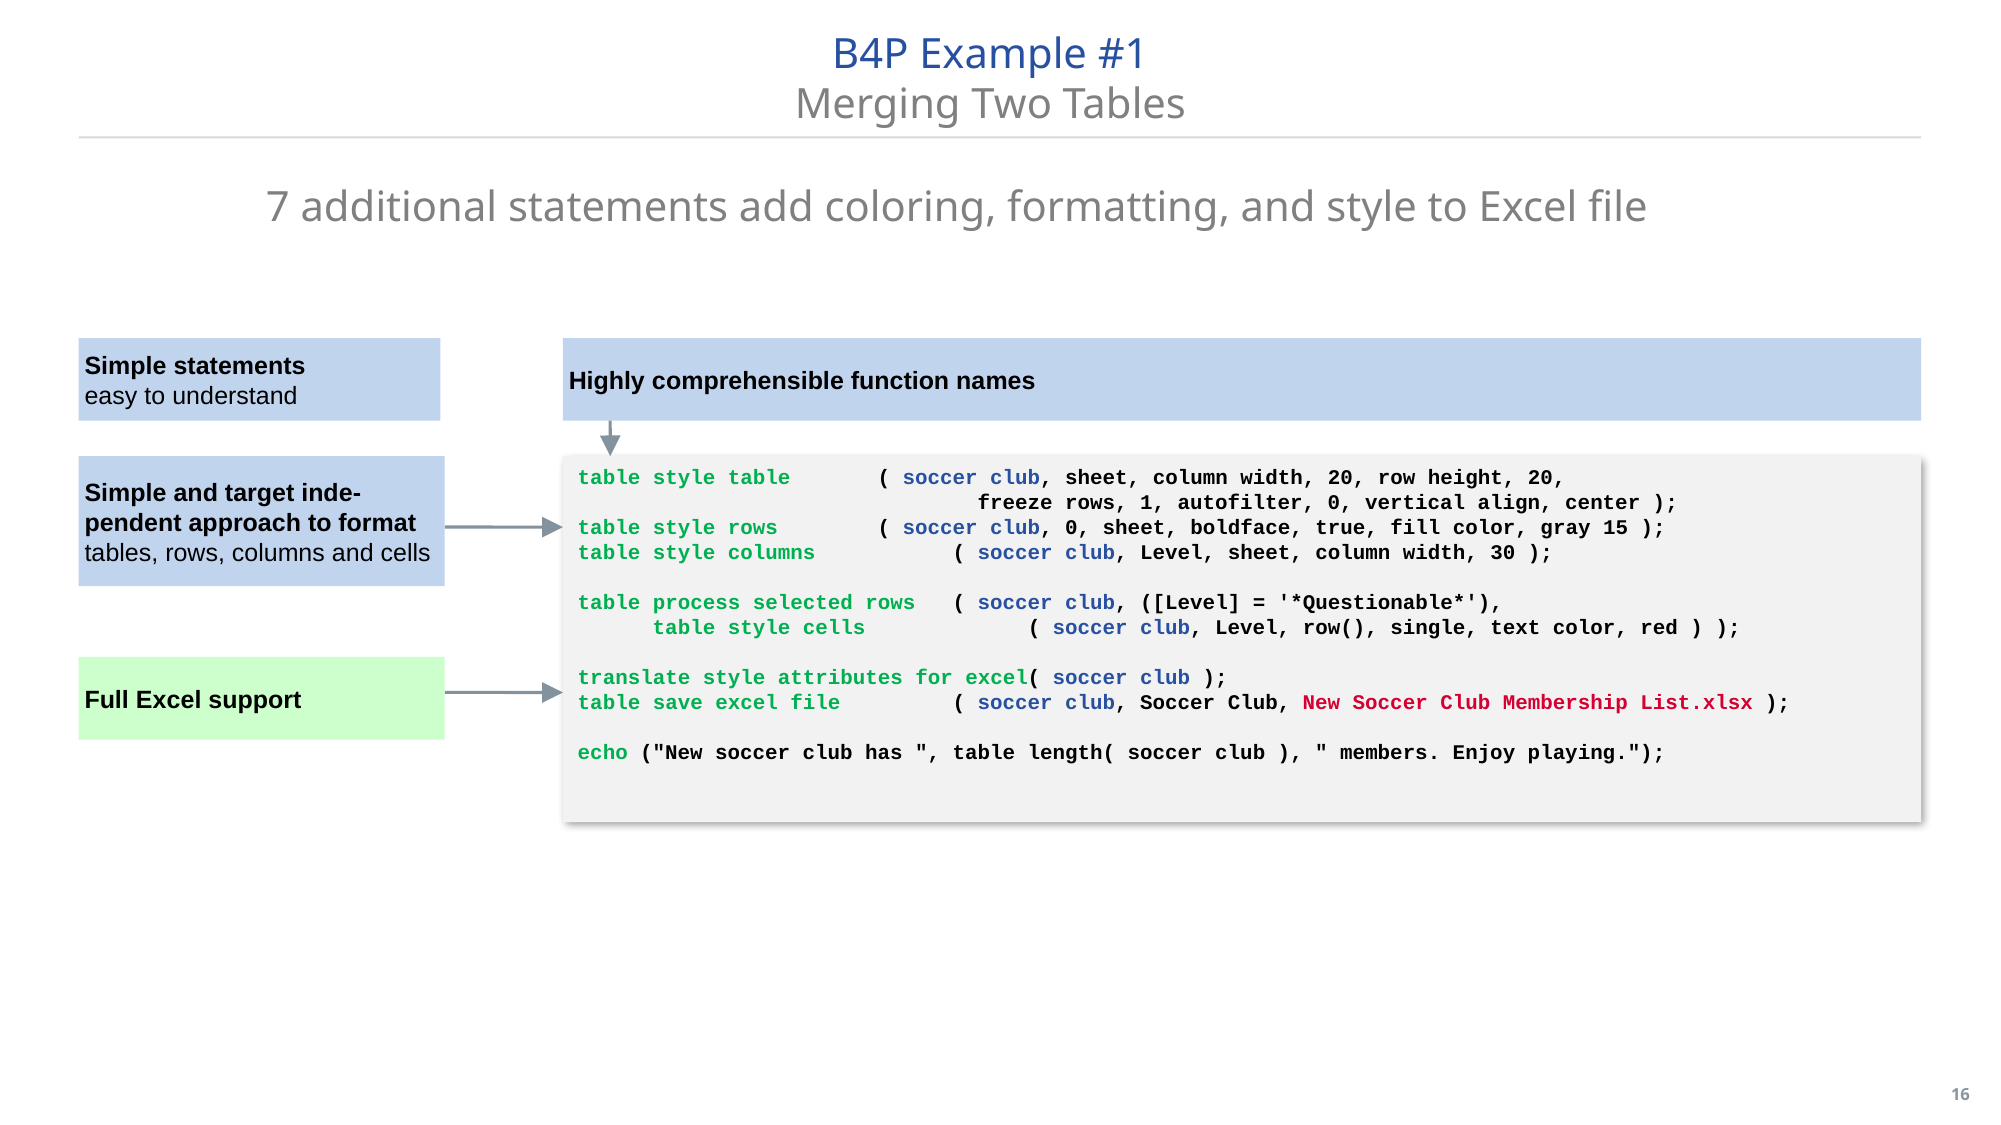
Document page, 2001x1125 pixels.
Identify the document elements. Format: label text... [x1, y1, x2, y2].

text_box Simple statements easy to understand [78, 338, 441, 421]
text_box Full Excel support [78, 656, 445, 740]
text_box 7 additional statements add coloring, formatting, and style to Excel file [43, 172, 1886, 268]
text_box table style table ( soccer club, sheet, column width, 20, row height, 20, freeze rows, 1, autofilter, 0, vertical align, center ); table style rows ( soccer club, 0, sheet, boldface, true, fill color, gray 15 ); table style columns ( soccer club, Level, sheet, column width, 30 ); table process selected rows ( soccer club, ([Level] = '*Questionable*'), table style cells ( soccer club, Level, row(), single, text color, red ) ); translate style attributes for excel( soccer club ); table save excel file ( soccer club, Soccer Club, New Soccer Club Membership List.xlsx ); echo ("New soccer club has ", table length( soccer club ), " members. Enjoy playing."); [562, 456, 1922, 823]
text_box B4P Example #1 Merging Two Tables [76, 19, 1920, 137]
text_box Highly comprehensible function names [562, 338, 1922, 421]
text_box Simple and target inde-pendent approach to format tables, rows, columns and cells [78, 456, 445, 587]
